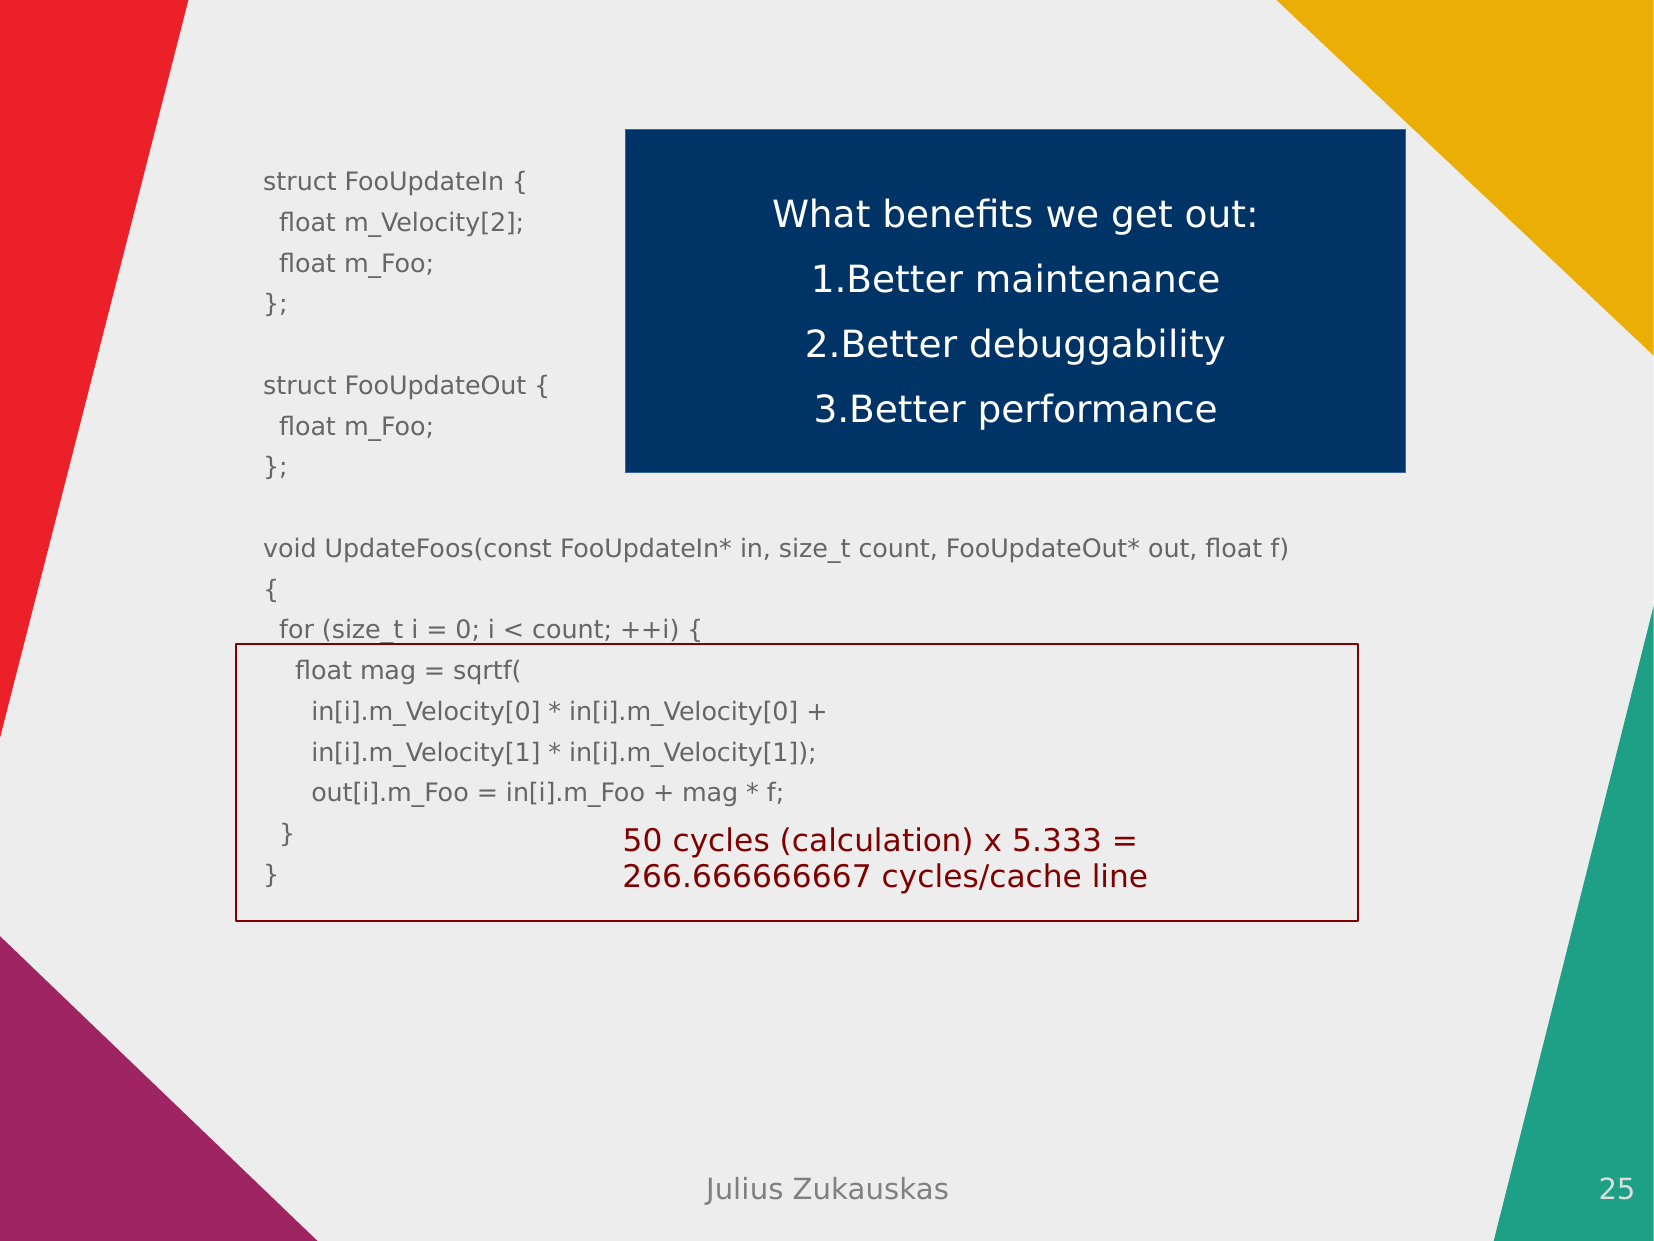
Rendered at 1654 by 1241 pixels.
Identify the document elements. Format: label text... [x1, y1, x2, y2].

text_box What benefits we get out: Better maintenance Better debuggability Better performance [625, 129, 1406, 473]
list struct FooUpdateIn { float m_Velocity[2]; float m_Foo; }; struct FooUpdateOut { float m_Foo; }; void UpdateFoos(const FooUpdateIn* in, size_t count, FooUpdateOut* out, float f) { for (size_t i = 0; i < count; ++i) { float mag = sqrtf( in[i].m_Velocity[0] * in[i].m_Velocity[0] + in[i].m_Velocity[1] * in[i].m_Velocity[1]); out[i].m_Foo = in[i].m_Foo + mag * f; } } [237, 645, 1303, 898]
text_box 50 cycles (calculation) x 5.333 = 266.666666667 cycles/cache line [437, 814, 1335, 922]
list struct FooUpdateIn { float m_Velocity[2]; float m_Foo; }; struct FooUpdateOut { float m_Foo; }; void UpdateFoos(const FooUpdateIn* in, size_t count, FooUpdateOut* out, float f) { for (size_t i = 0; i < count; ++i) { float mag = sqrtf( in[i].m_Velocity[0] * in[i].m_Velocity[0] + in[i].m_Velocity[1] * in[i].m_Velocity[1]); out[i].m_Foo = in[i].m_Foo + mag * f; } } [236, 167, 1303, 643]
